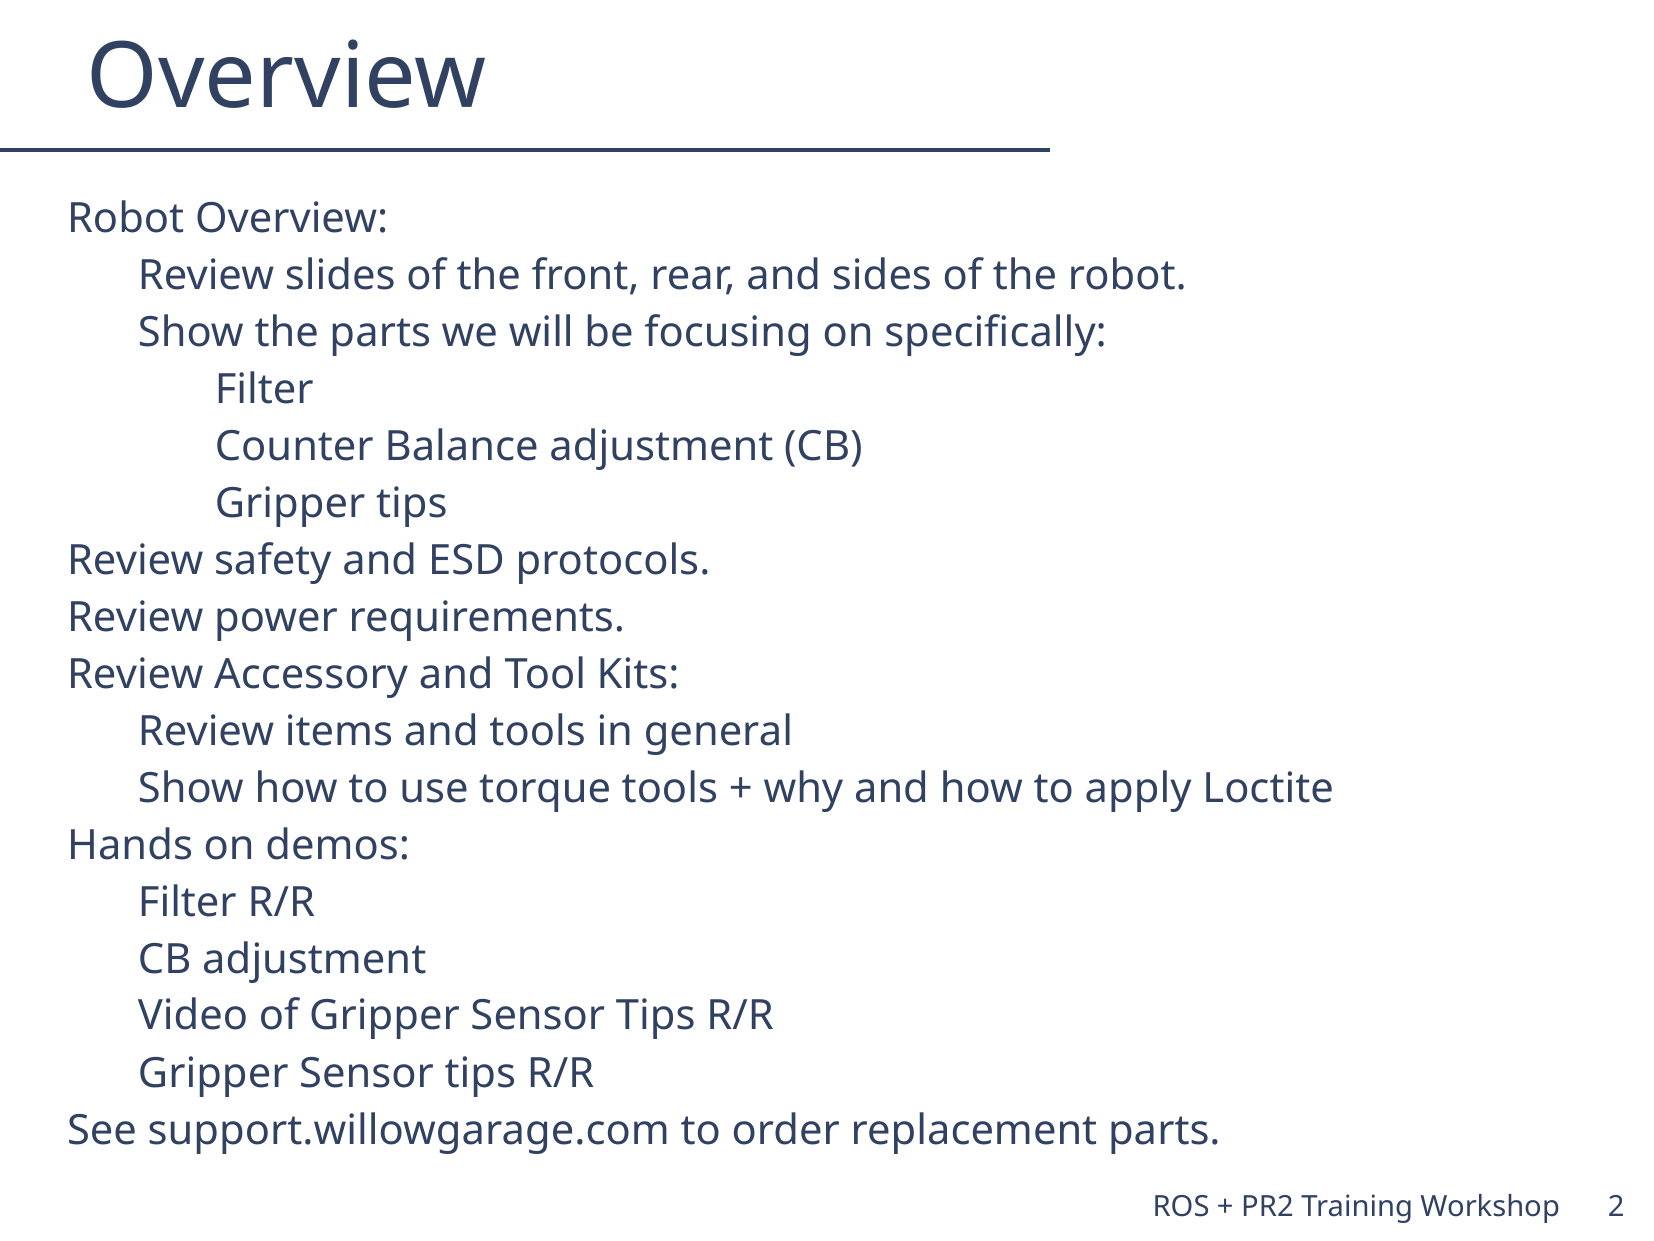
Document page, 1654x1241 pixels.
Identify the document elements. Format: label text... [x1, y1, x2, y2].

title Overview [86, 0, 1576, 145]
list Robot Overview: Review slides of the front, rear, and sides of the robot. Show the parts we will be focusing on specifically: Filter Counter Balance adjustment (CB) Gripper tips Review safety and ESD protocols. Review power requirements. Review Accessory and Tool Kits: Review items and tools in general Show how to use torque tools + why and how to apply Loctite Hands on demos: Filter R/R CB adjustment Video of Gripper Sensor Tips R/R Gripper Sensor tips R/R See support.willowgarage.com to order replacement parts. [49, 187, 1613, 1201]
